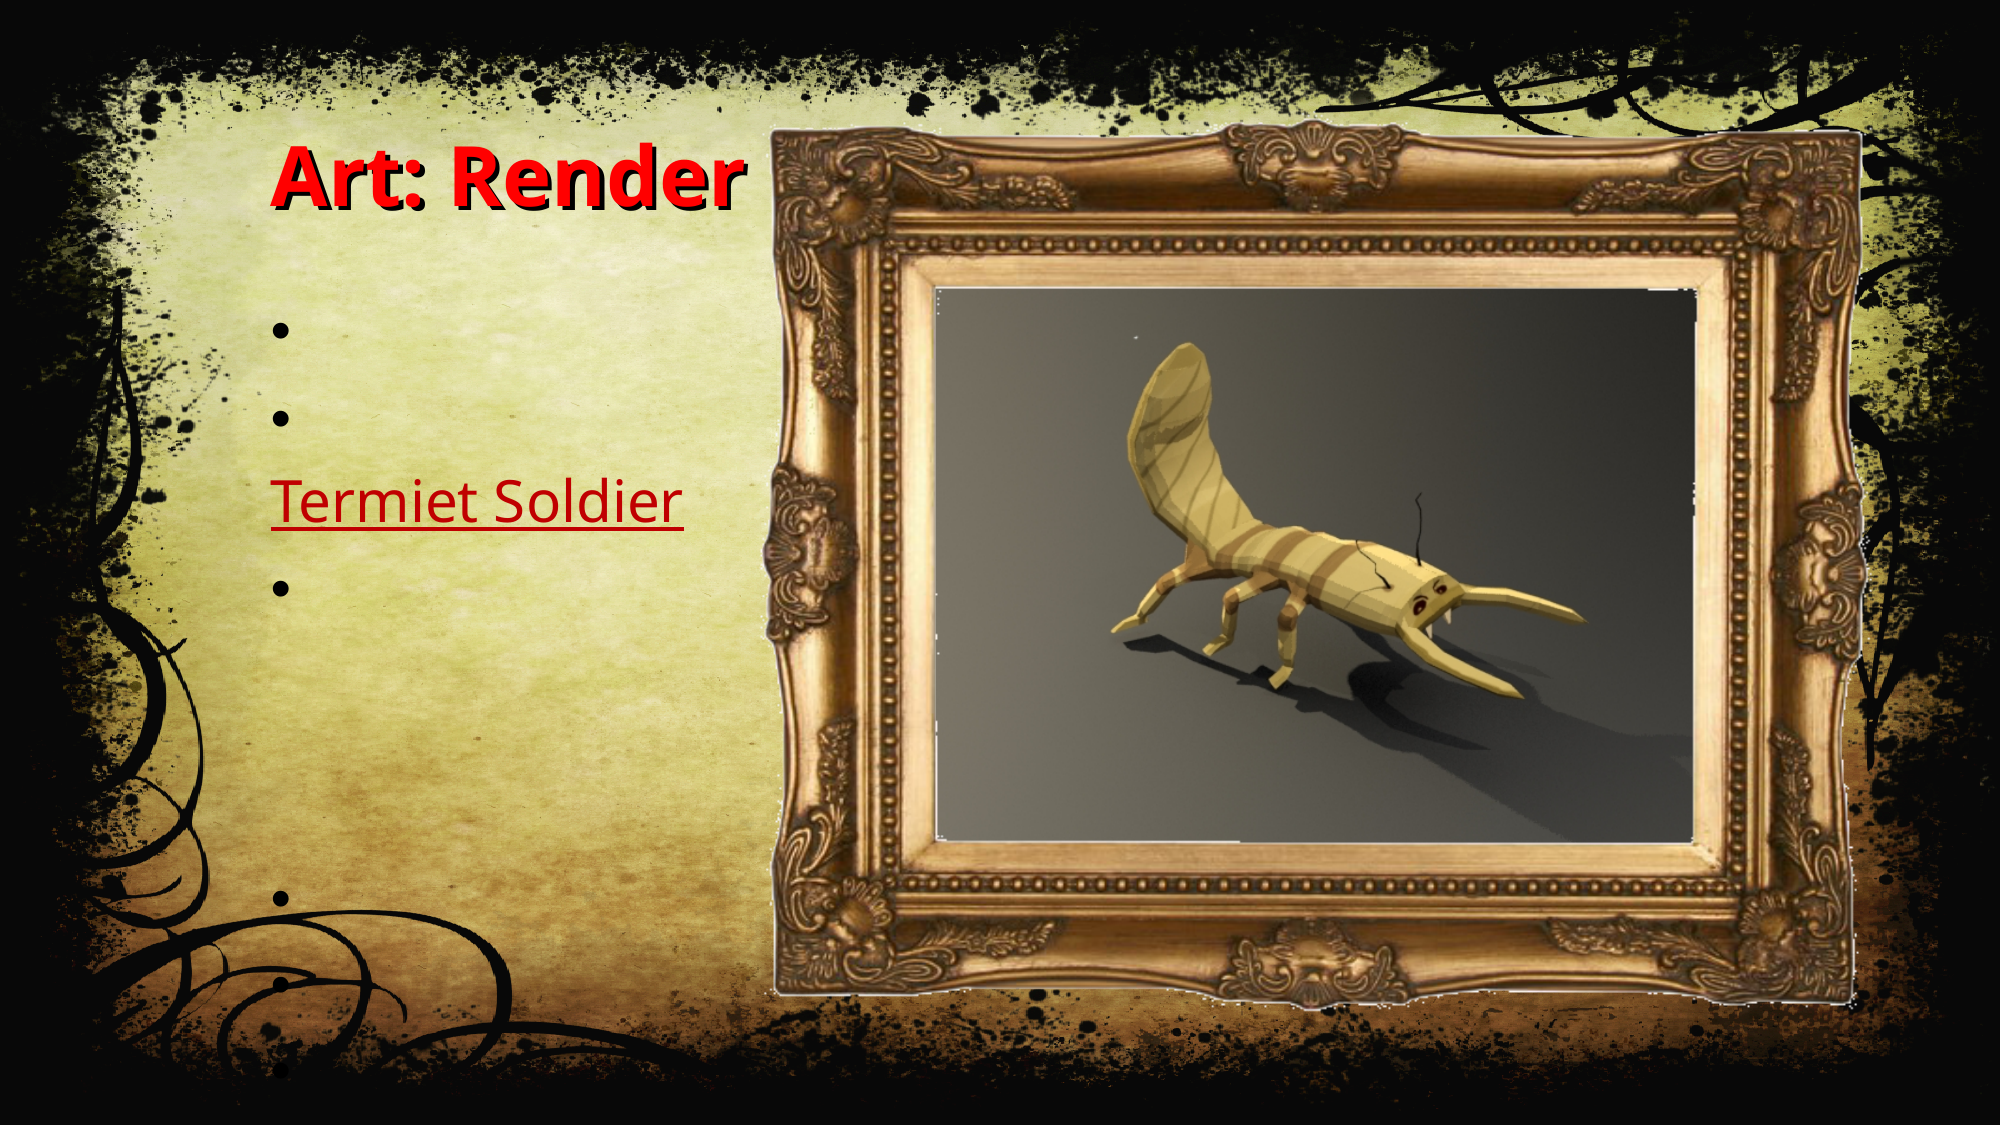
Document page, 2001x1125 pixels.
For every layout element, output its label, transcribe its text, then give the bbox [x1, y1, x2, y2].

list Termiet Soldier [255, 288, 746, 1002]
picture [746, 108, 1874, 1015]
title Art: Render [255, 70, 1981, 288]
list Termiet Soldier [1874, 288, 1981, 1002]
